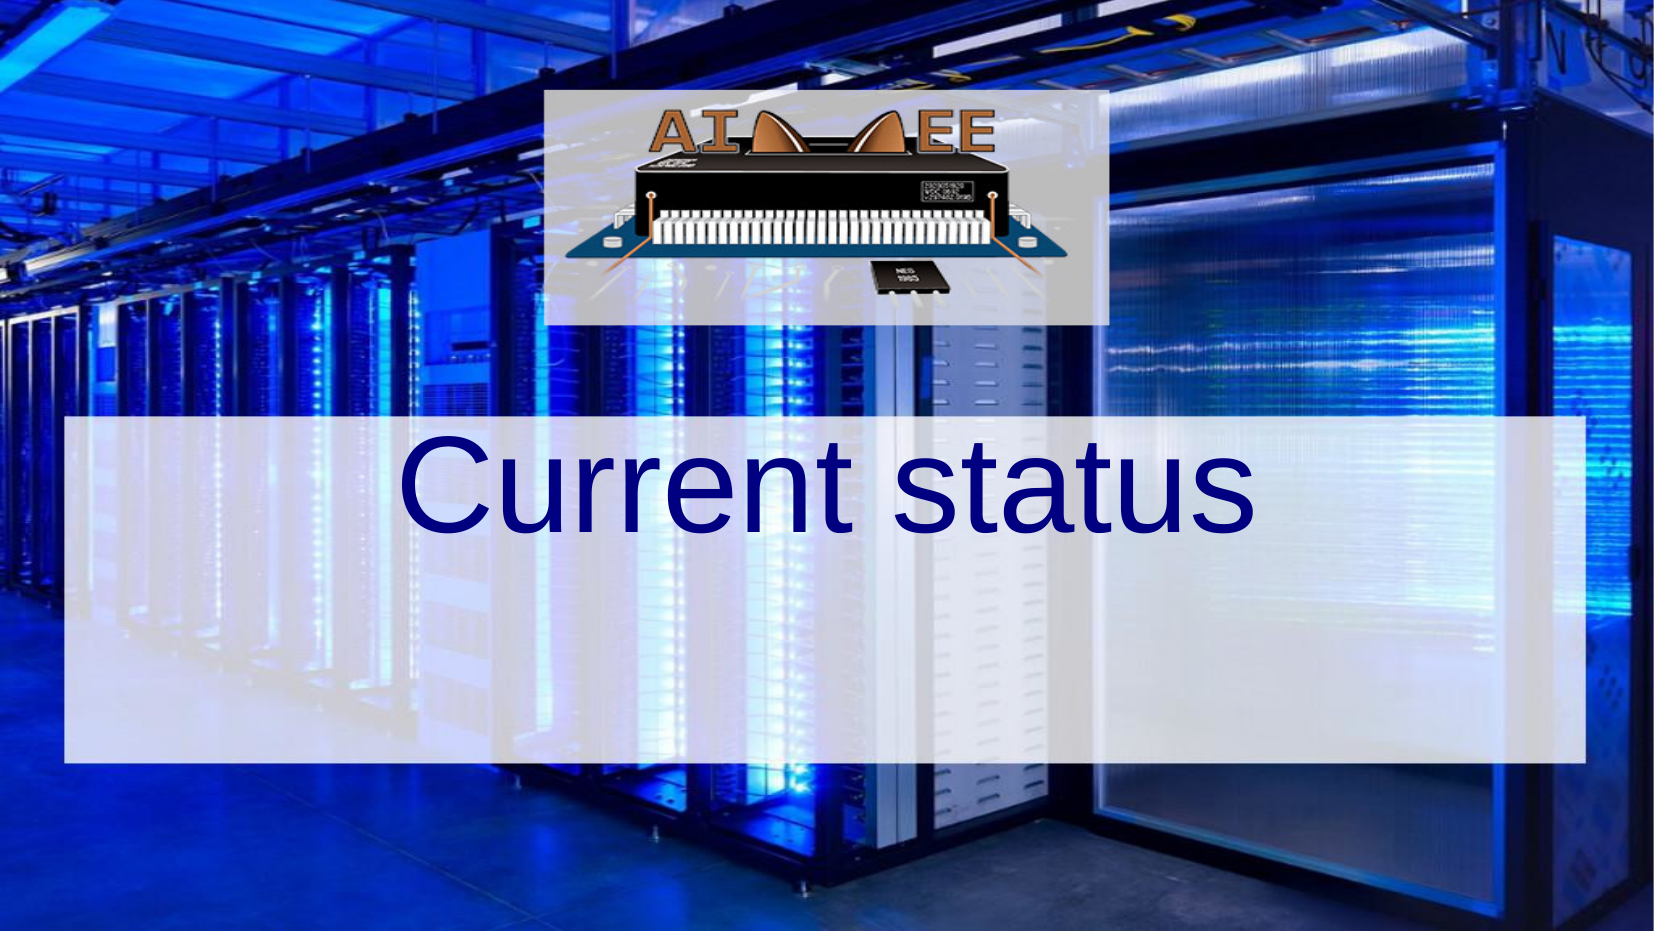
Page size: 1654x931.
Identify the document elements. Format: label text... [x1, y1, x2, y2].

title Current status [82, 429, 1571, 541]
picture [0, 0, 1654, 931]
